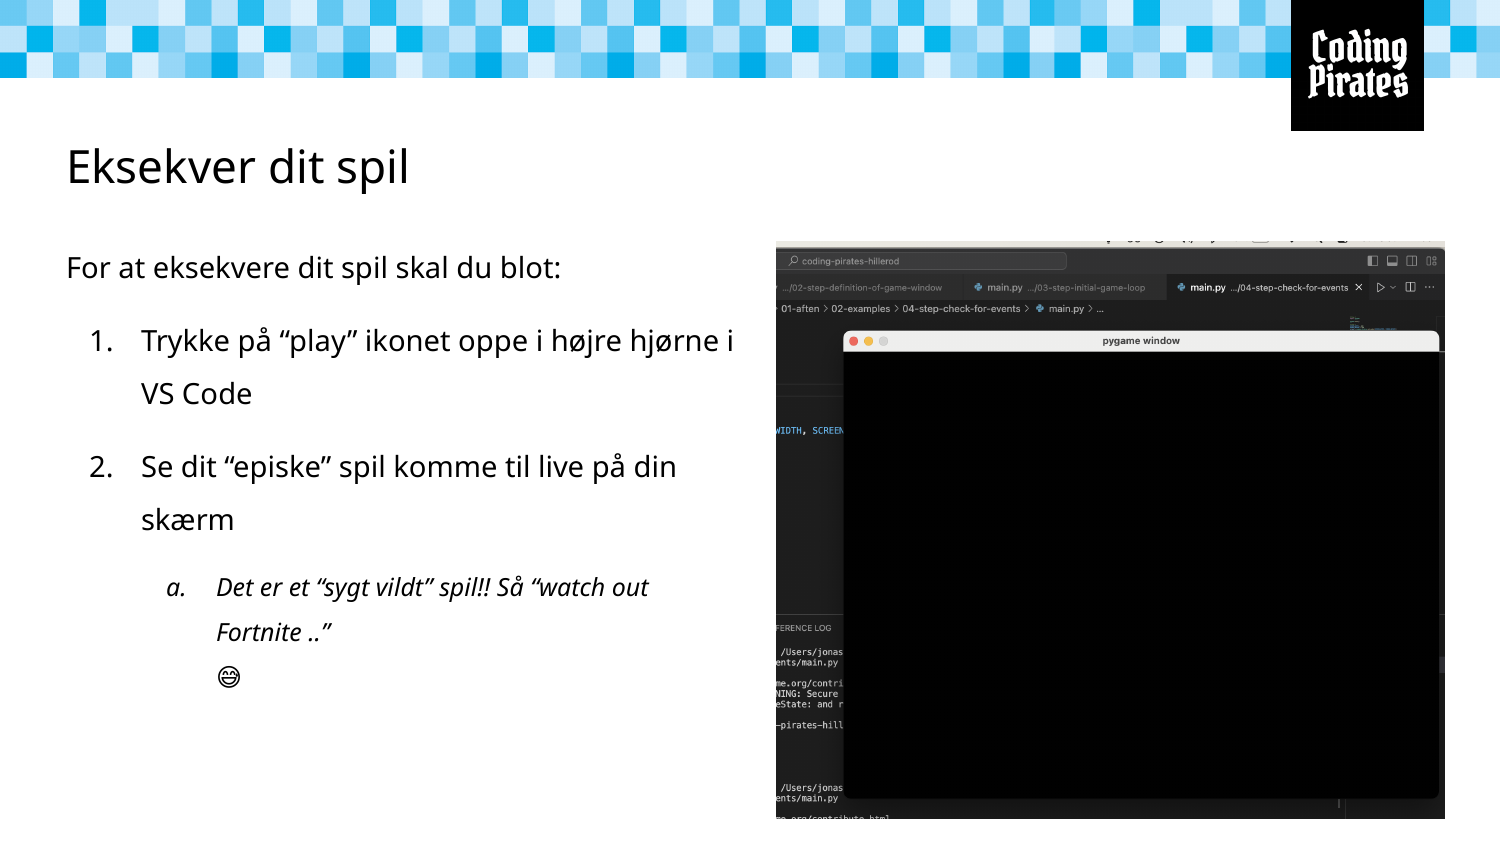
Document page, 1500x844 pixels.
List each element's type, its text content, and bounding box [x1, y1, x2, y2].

title Eksekver dit spil [51, 123, 1223, 217]
picture [776, 241, 1445, 819]
picture [1291, 0, 1424, 131]
picture [0, 0, 1056, 78]
list For at eksekvere dit spil skal du blot: Trykke på “play” ikonet oppe i højre hjørne i VS Code Se dit “episke” spil komme til live på din skærm Det er et “sygt vildt” spil!! Så “watch out Fortnite ..” 🤪🤪😅 [51, 216, 752, 800]
